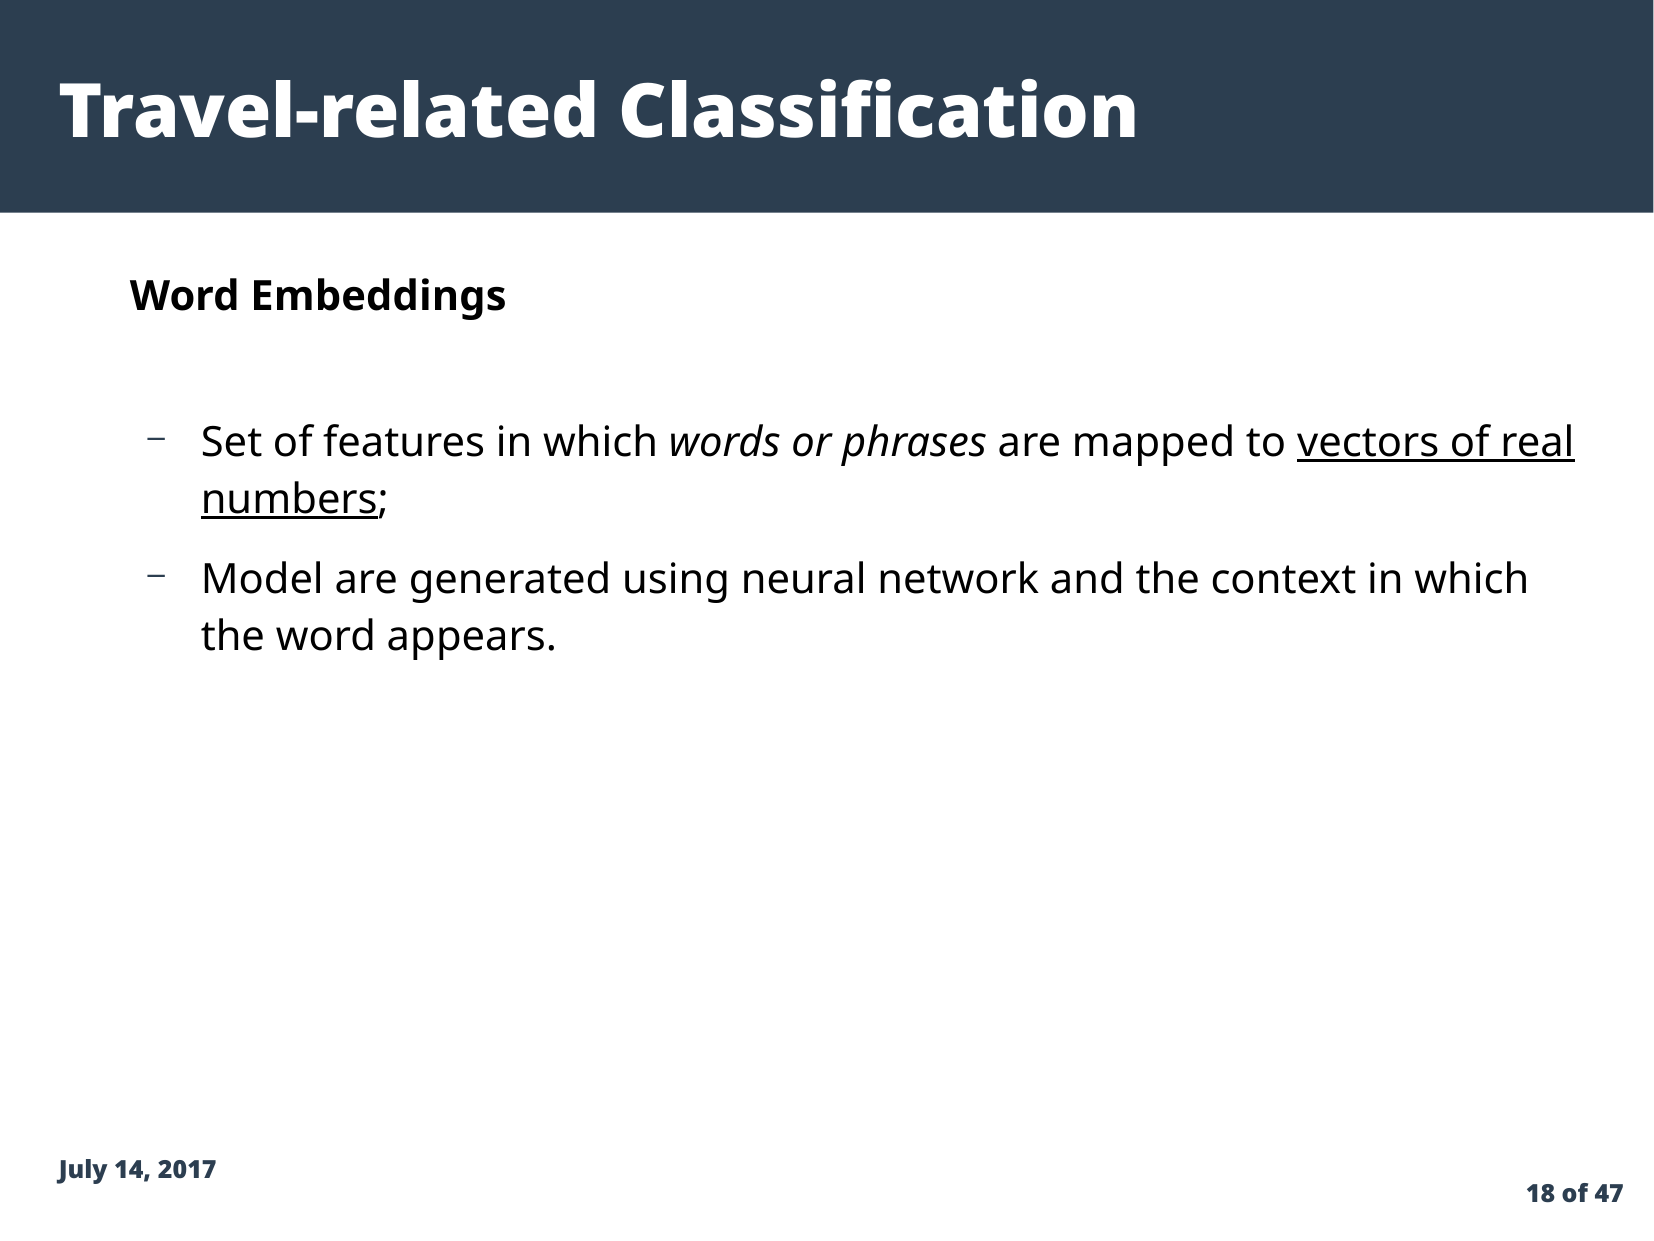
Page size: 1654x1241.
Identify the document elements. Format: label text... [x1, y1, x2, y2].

list Word Embeddings Set of features in which words or phrases are mapped to vectors of real numbers; Model are generated using neural network and the context in which the word appears. [59, 265, 1595, 1123]
title Travel-related Classification [59, 29, 1595, 187]
